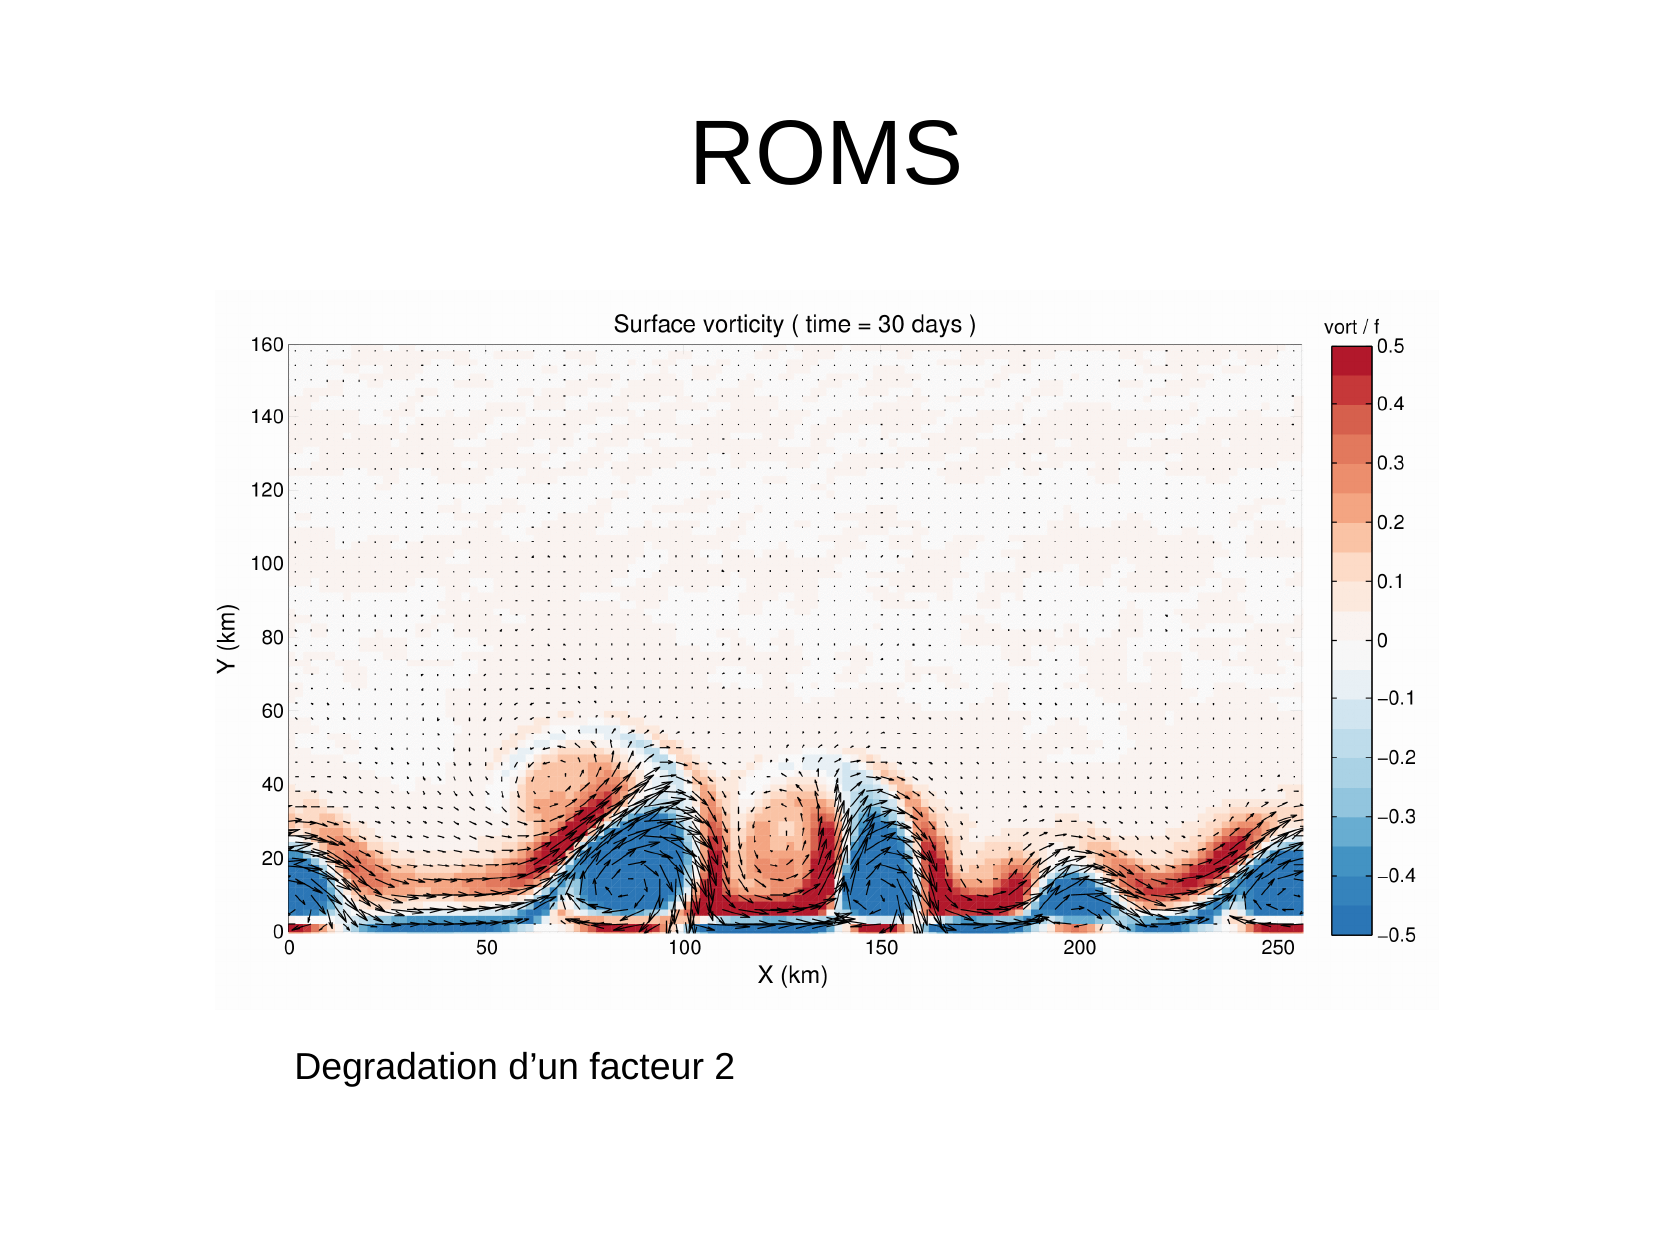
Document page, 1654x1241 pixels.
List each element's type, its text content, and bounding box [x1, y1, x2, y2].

text_box Degradation d’un facteur 2 [279, 1038, 751, 1096]
title ROMS [82, 49, 1571, 257]
picture [215, 290, 1439, 1010]
